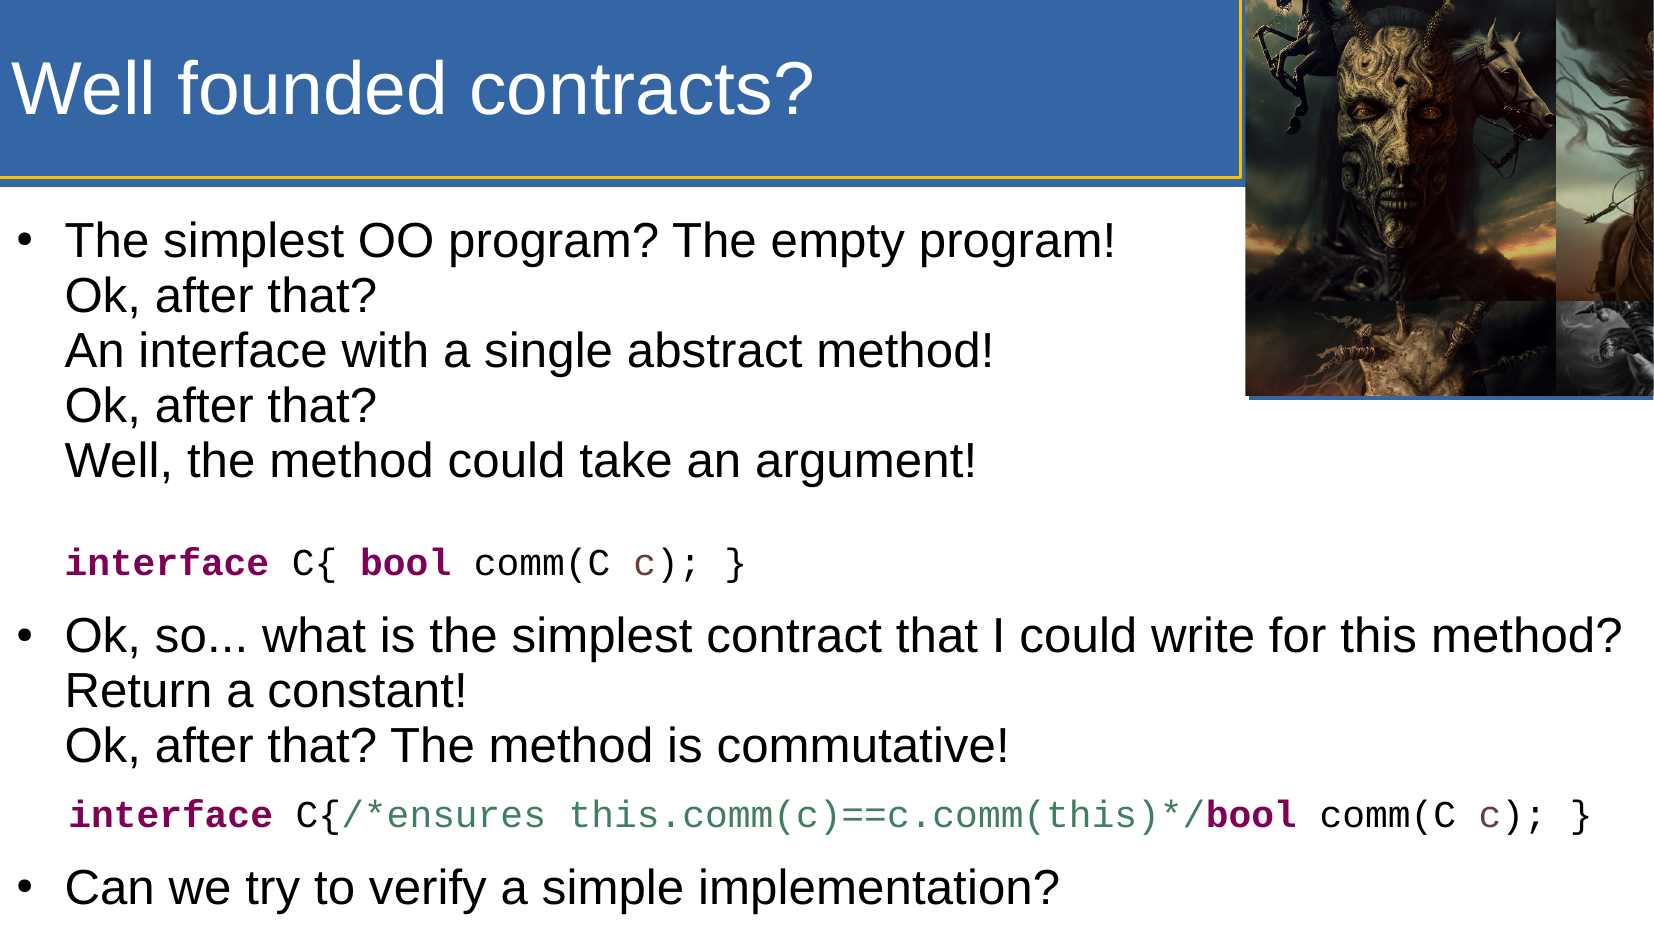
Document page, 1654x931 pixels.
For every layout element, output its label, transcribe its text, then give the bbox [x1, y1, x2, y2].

title Well founded contracts? [11, 14, 1164, 163]
picture [1245, 0, 1654, 396]
list The simplest OO program? The empty program! Ok, after that? An interface with a single abstract method! Ok, after that? Well, the method could take an argument! interface C{ bool comm(C c); } Ok, so... what is the simplest contract that I could write for this method? Return a constant! Ok, after that? The method is commutative! interface C{/*ensures this.comm(c)==c.comm(this)*/bool comm(C c); } Can we try to verify a simple implementation? [0, 213, 1651, 919]
